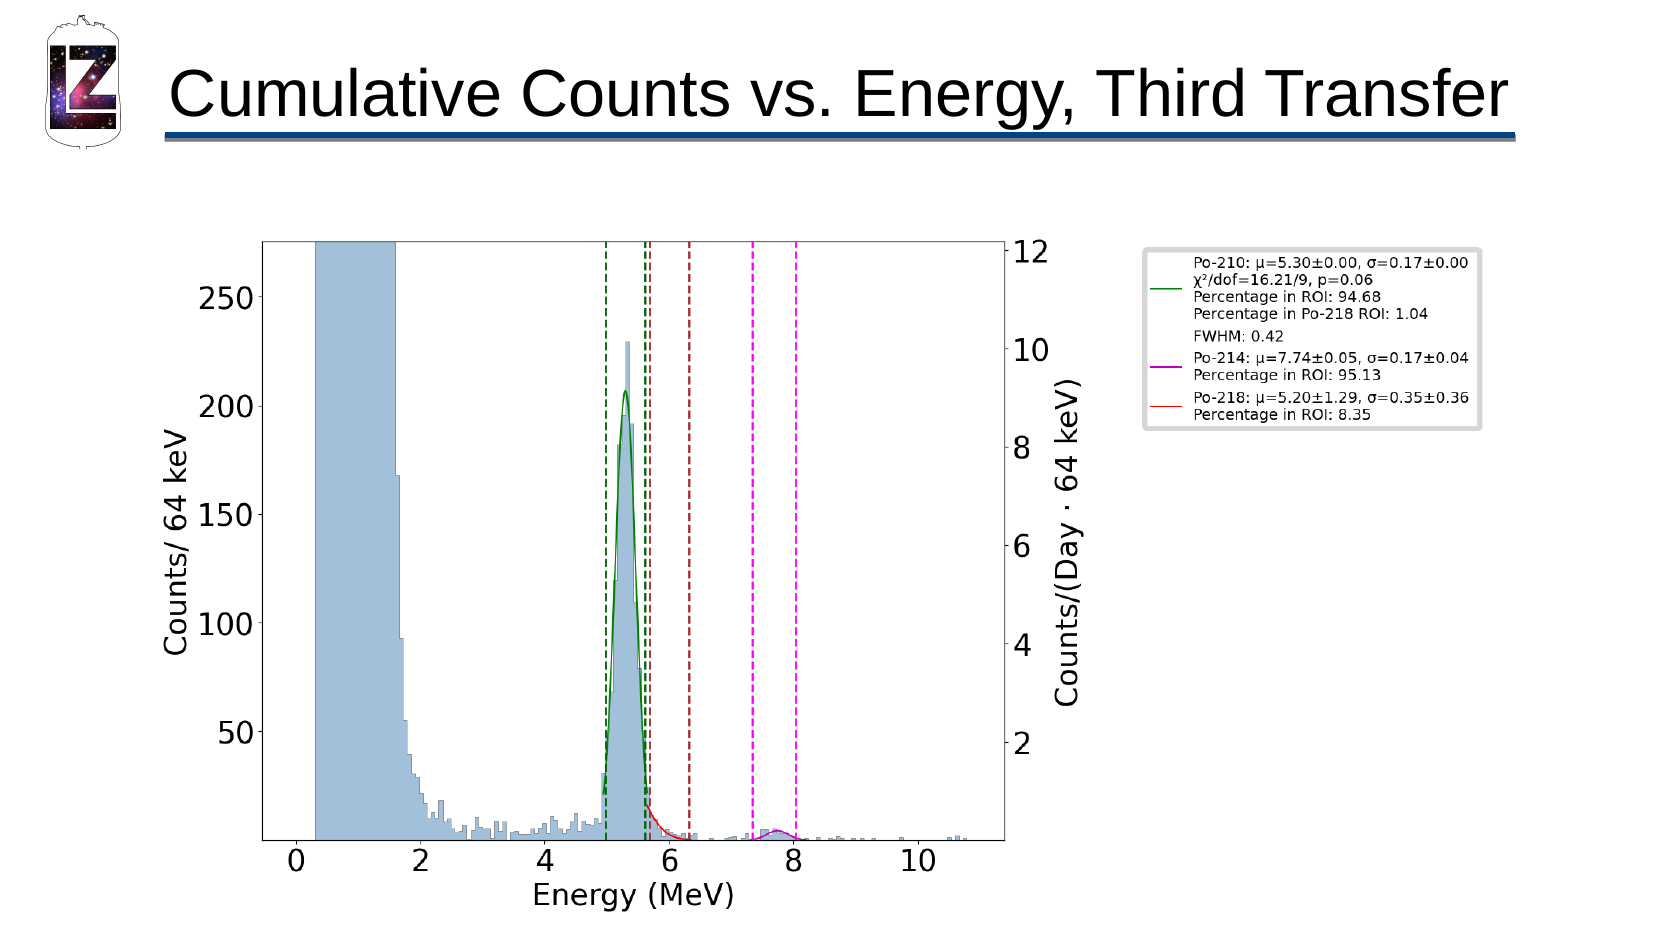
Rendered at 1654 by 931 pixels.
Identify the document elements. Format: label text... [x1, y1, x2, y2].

title Cumulative Counts vs. Energy, Third Transfer [165, 37, 1516, 149]
picture [15, 15, 1561, 925]
